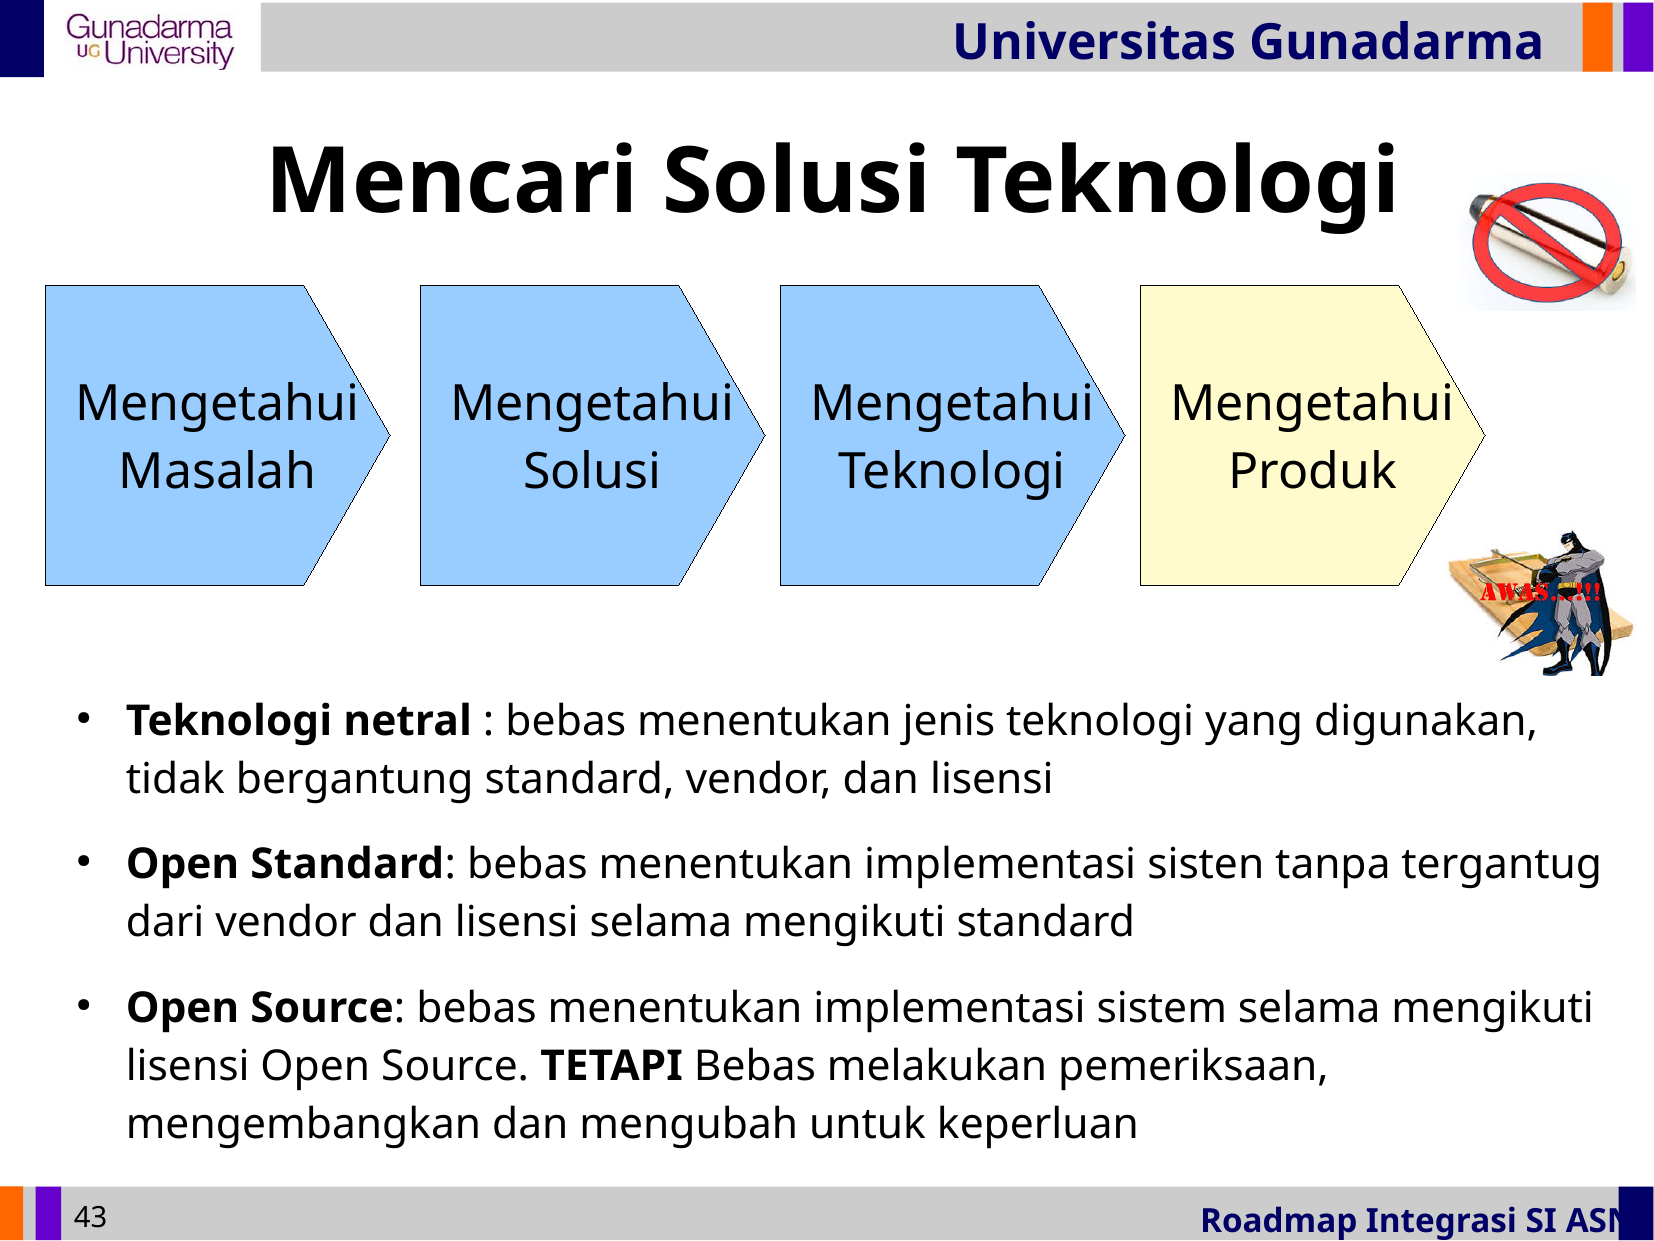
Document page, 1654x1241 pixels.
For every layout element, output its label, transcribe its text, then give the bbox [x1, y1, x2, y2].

list Teknologi netral : bebas menentukan jenis teknologi yang digunakan, tidak bergantung standard, vendor, dan lisensi Open Standard: bebas menentukan implementasi sisten tanpa tergantug dari vendor dan lisensi selama mengikuti standard Open Source: bebas menentukan implementasi sistem selama mengikuti lisensi Open Source. TETAPI Bebas melakukan pemeriksaan, mengembangkan dan mengubah untuk keperluan [60, 690, 1605, 1156]
text_box Mengetahui Solusi [420, 285, 766, 586]
text_box Mengetahui Produk [1140, 285, 1486, 586]
picture [65, 0, 235, 70]
picture [1458, 164, 1636, 311]
title Mencari Solusi Teknologi [77, 113, 1591, 241]
text_box Mengetahui Teknologi [780, 285, 1126, 586]
picture [1425, 524, 1652, 676]
text_box Mengetahui Masalah [45, 285, 391, 586]
